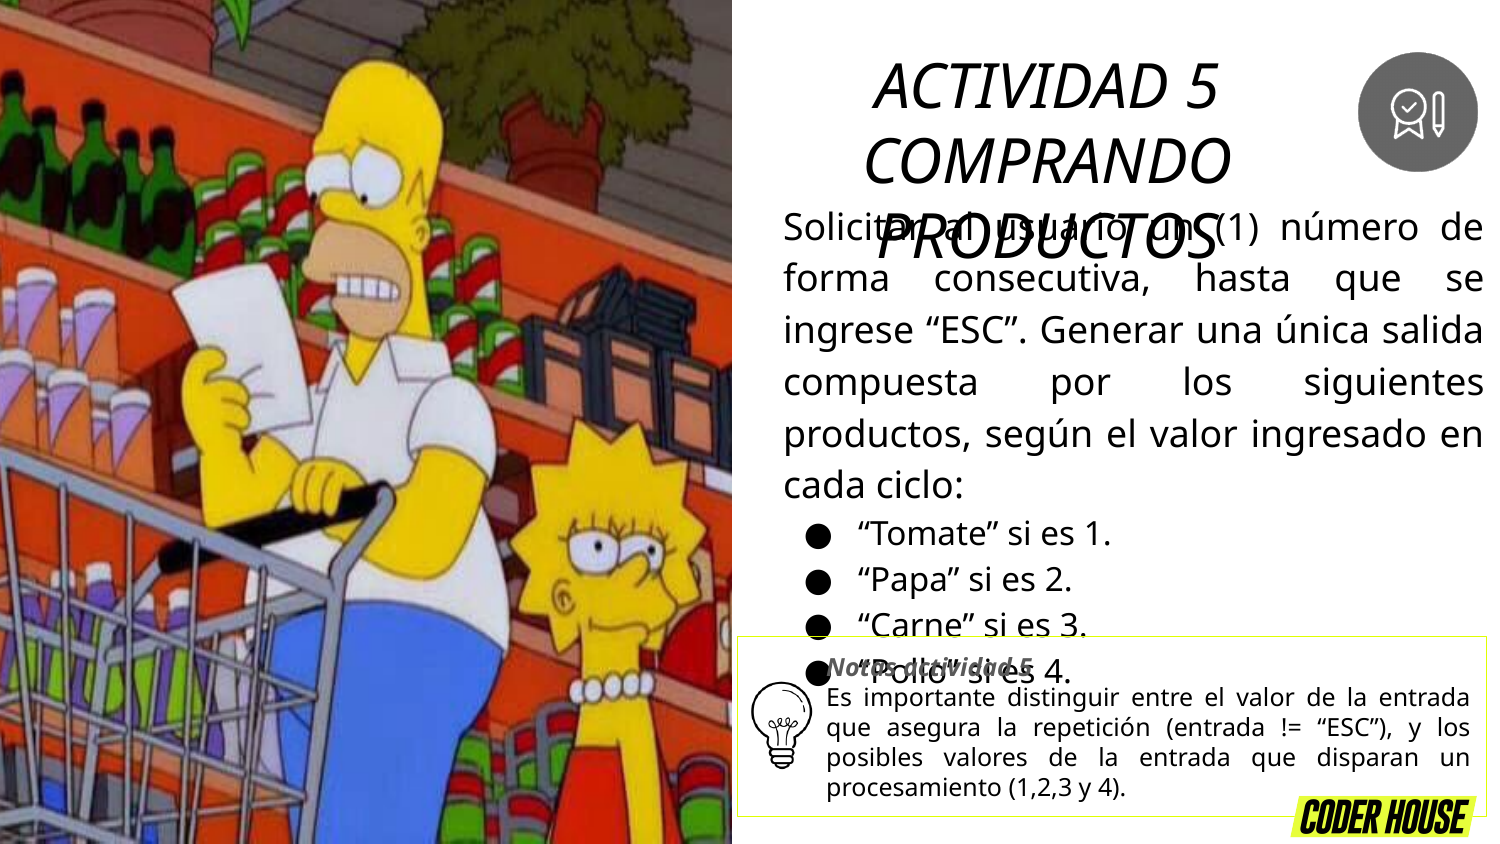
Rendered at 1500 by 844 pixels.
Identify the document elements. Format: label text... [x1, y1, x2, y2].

text_box Solicitar al usuario un (1) número de forma consecutiva, hasta que se ingrese “ESC”. Generar una única salida compuesta por los siguientes productos, según el valor ingresado en cada ciclo: “Tomate” si es 1. “Papa” si es 2. “Carne” si es 3. “Pollo” si es 4. [768, 180, 1500, 721]
picture [1286, 789, 1481, 844]
picture [1358, 52, 1478, 172]
picture [746, 677, 814, 770]
picture [0, 0, 732, 844]
text_box ACTIVIDAD 5 COMPRANDO PRODUCTOS [737, 31, 1359, 194]
text_box Notas actividad 5 Es importante distinguir entre el valor de la entrada que asegura la repetición (entrada != “ESC”), y los posibles valores de la entrada que disparan un procesamiento (1,2,3 y 4). [737, 636, 1487, 817]
